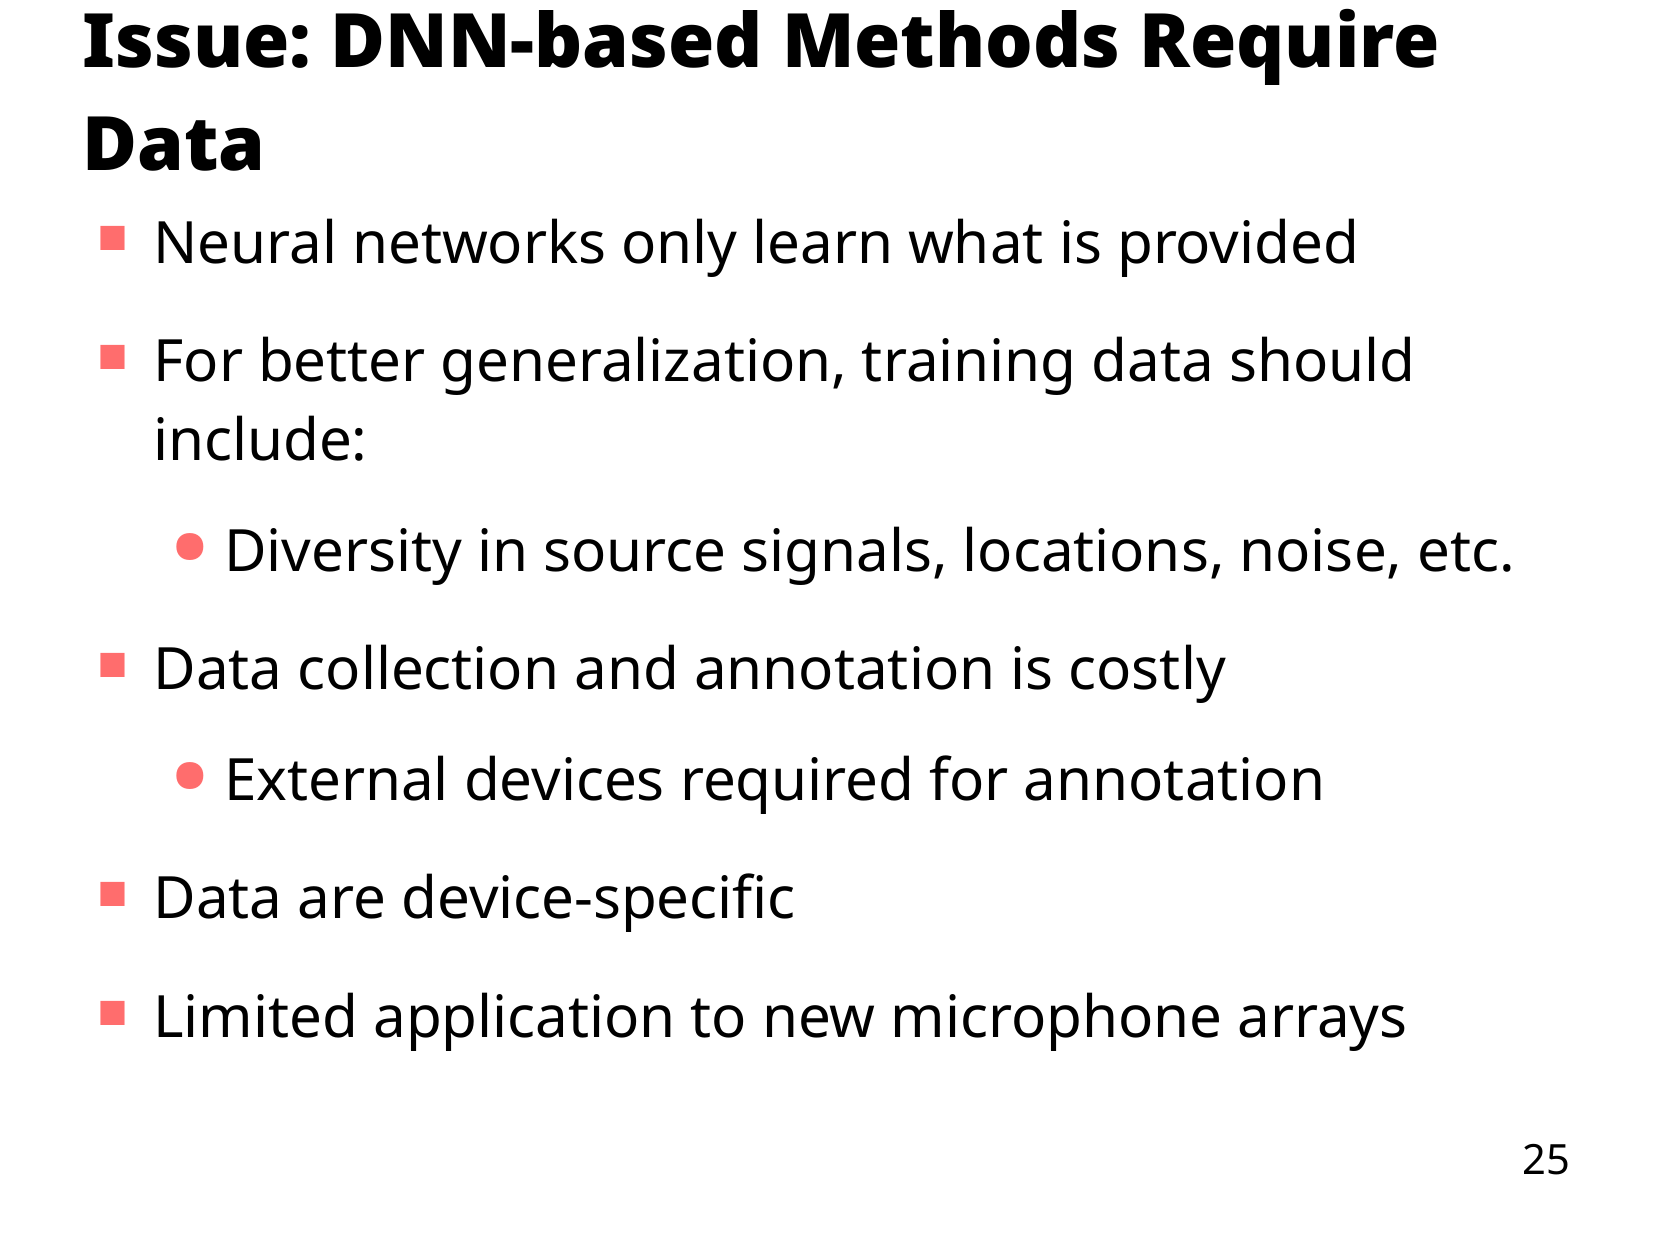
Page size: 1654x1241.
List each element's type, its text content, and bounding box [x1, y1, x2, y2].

title Issue: DNN-based Methods Require Data [82, 42, 1571, 137]
list Neural networks only learn what is provided For better generalization, training data should include: Diversity in source signals, locations, noise, etc. Data collection and annotation is costly External devices required for annotation Data are device-specific Limited application to new microphone arrays [82, 200, 1571, 1111]
